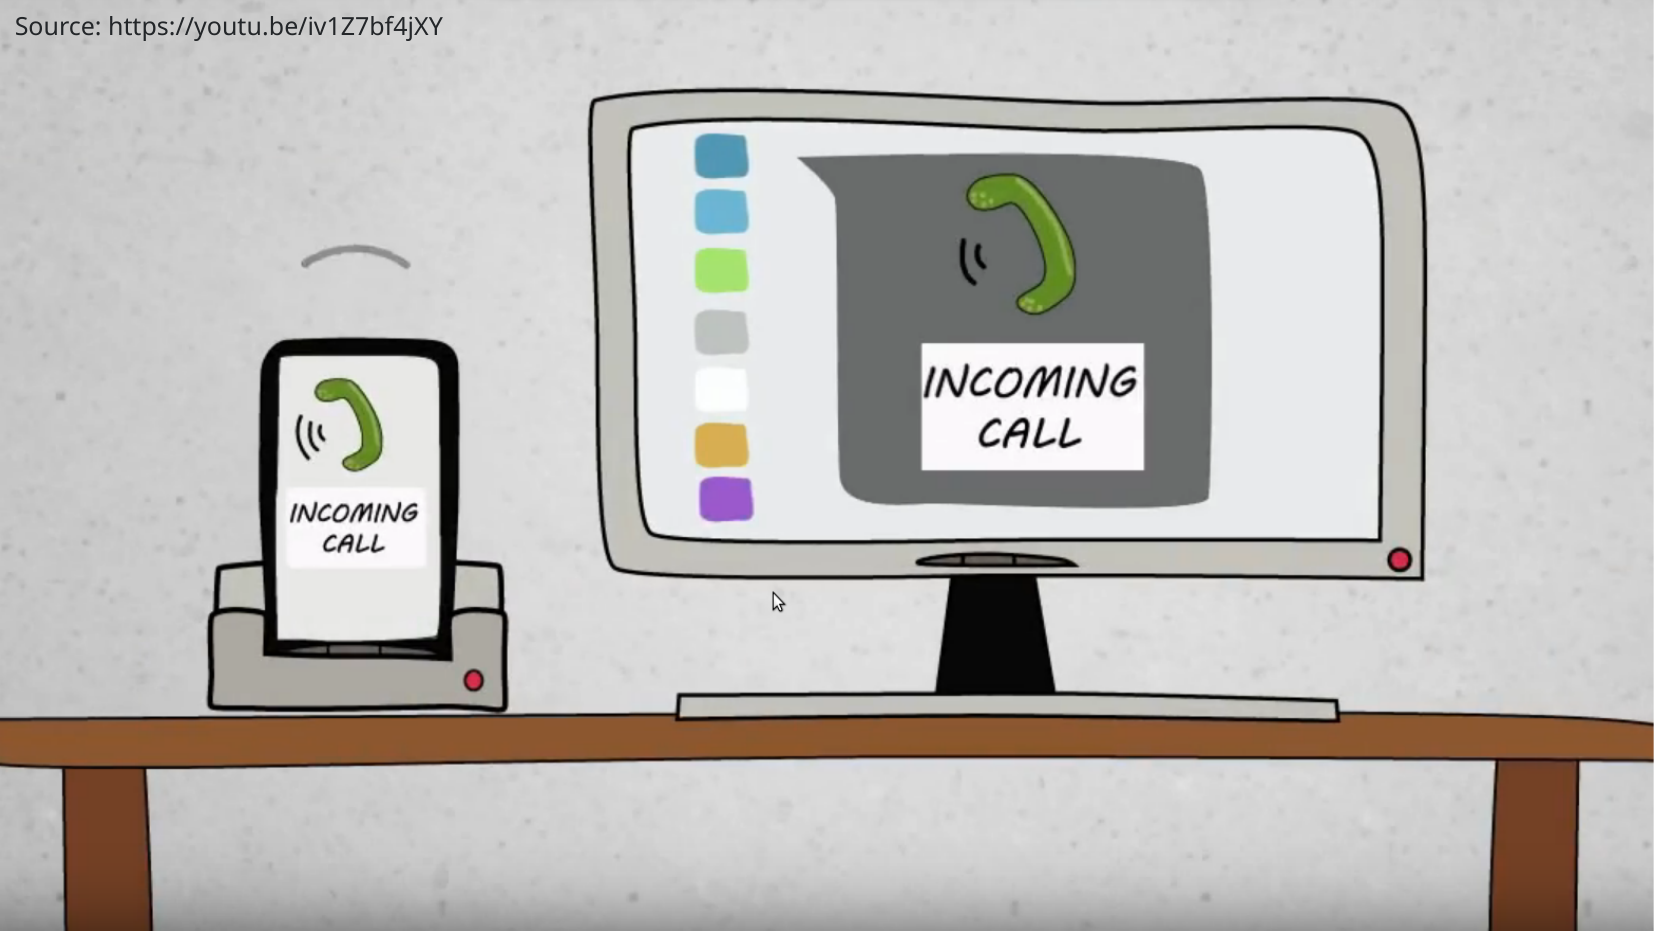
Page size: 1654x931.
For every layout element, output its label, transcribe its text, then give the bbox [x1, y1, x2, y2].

text_box Source: https://youtu.be/iv1Z7bf4jXY [0, 1, 453, 45]
picture [0, 0, 1654, 931]
